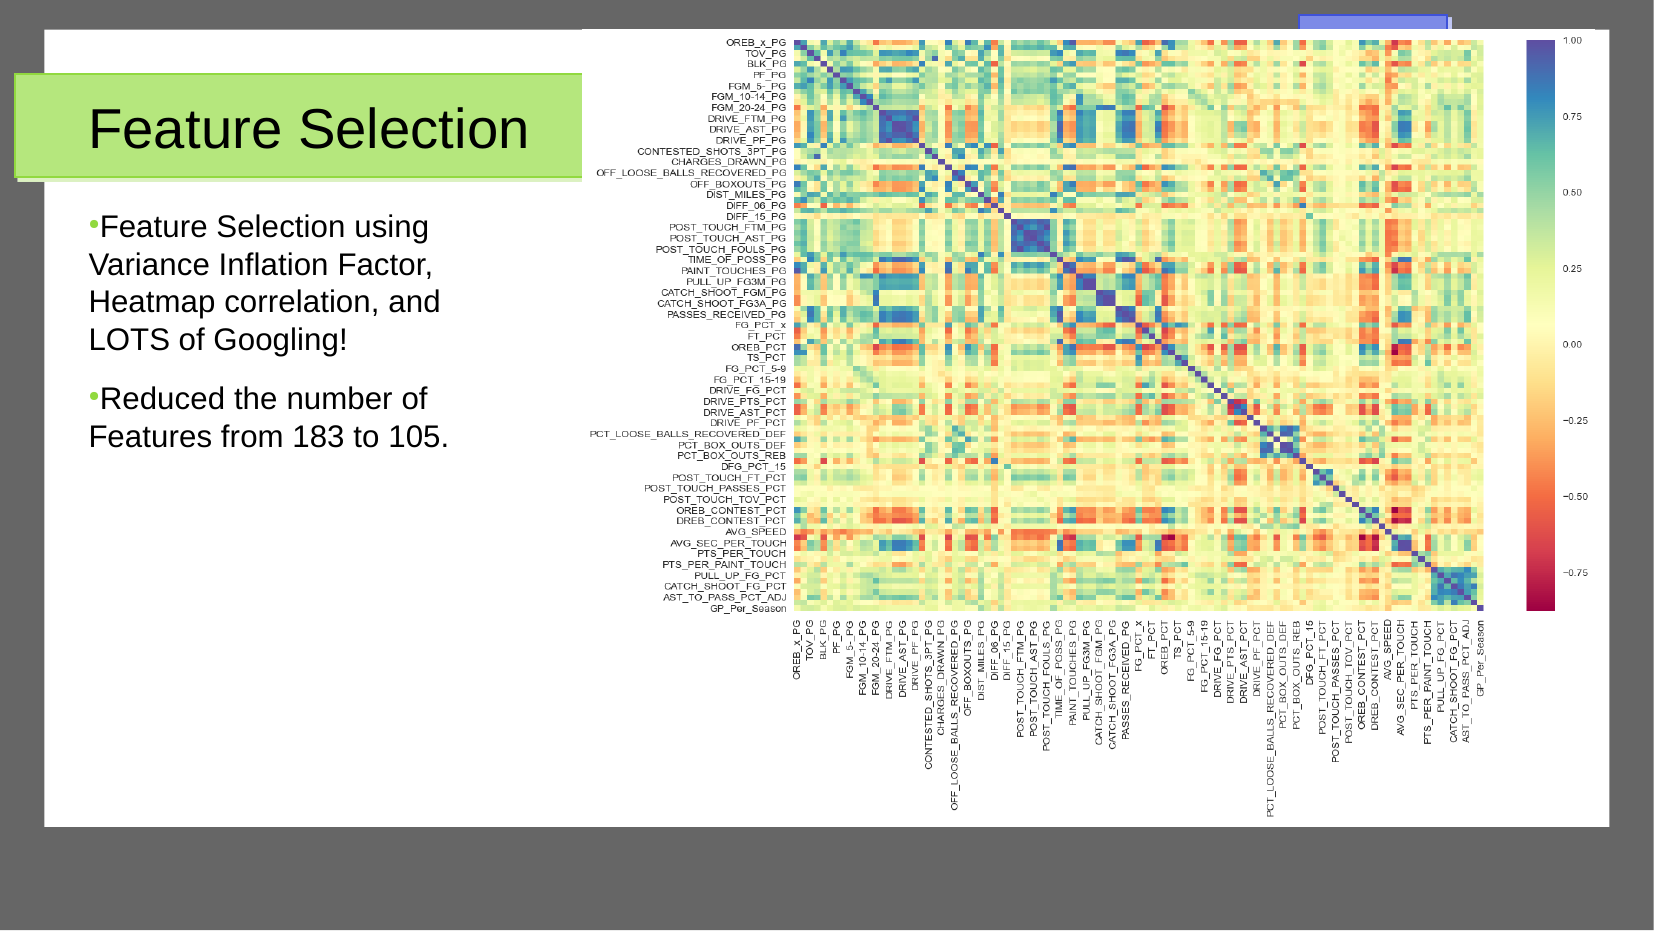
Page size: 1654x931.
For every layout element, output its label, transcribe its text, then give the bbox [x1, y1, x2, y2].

picture [582, 29, 1595, 822]
title Feature Selection [88, 73, 582, 178]
list Feature Selection using Variance Inflation Factor, Heatmap correlation, and LOTS of Googling! Reduced the number of Features from 183 to 105. [88, 206, 532, 739]
